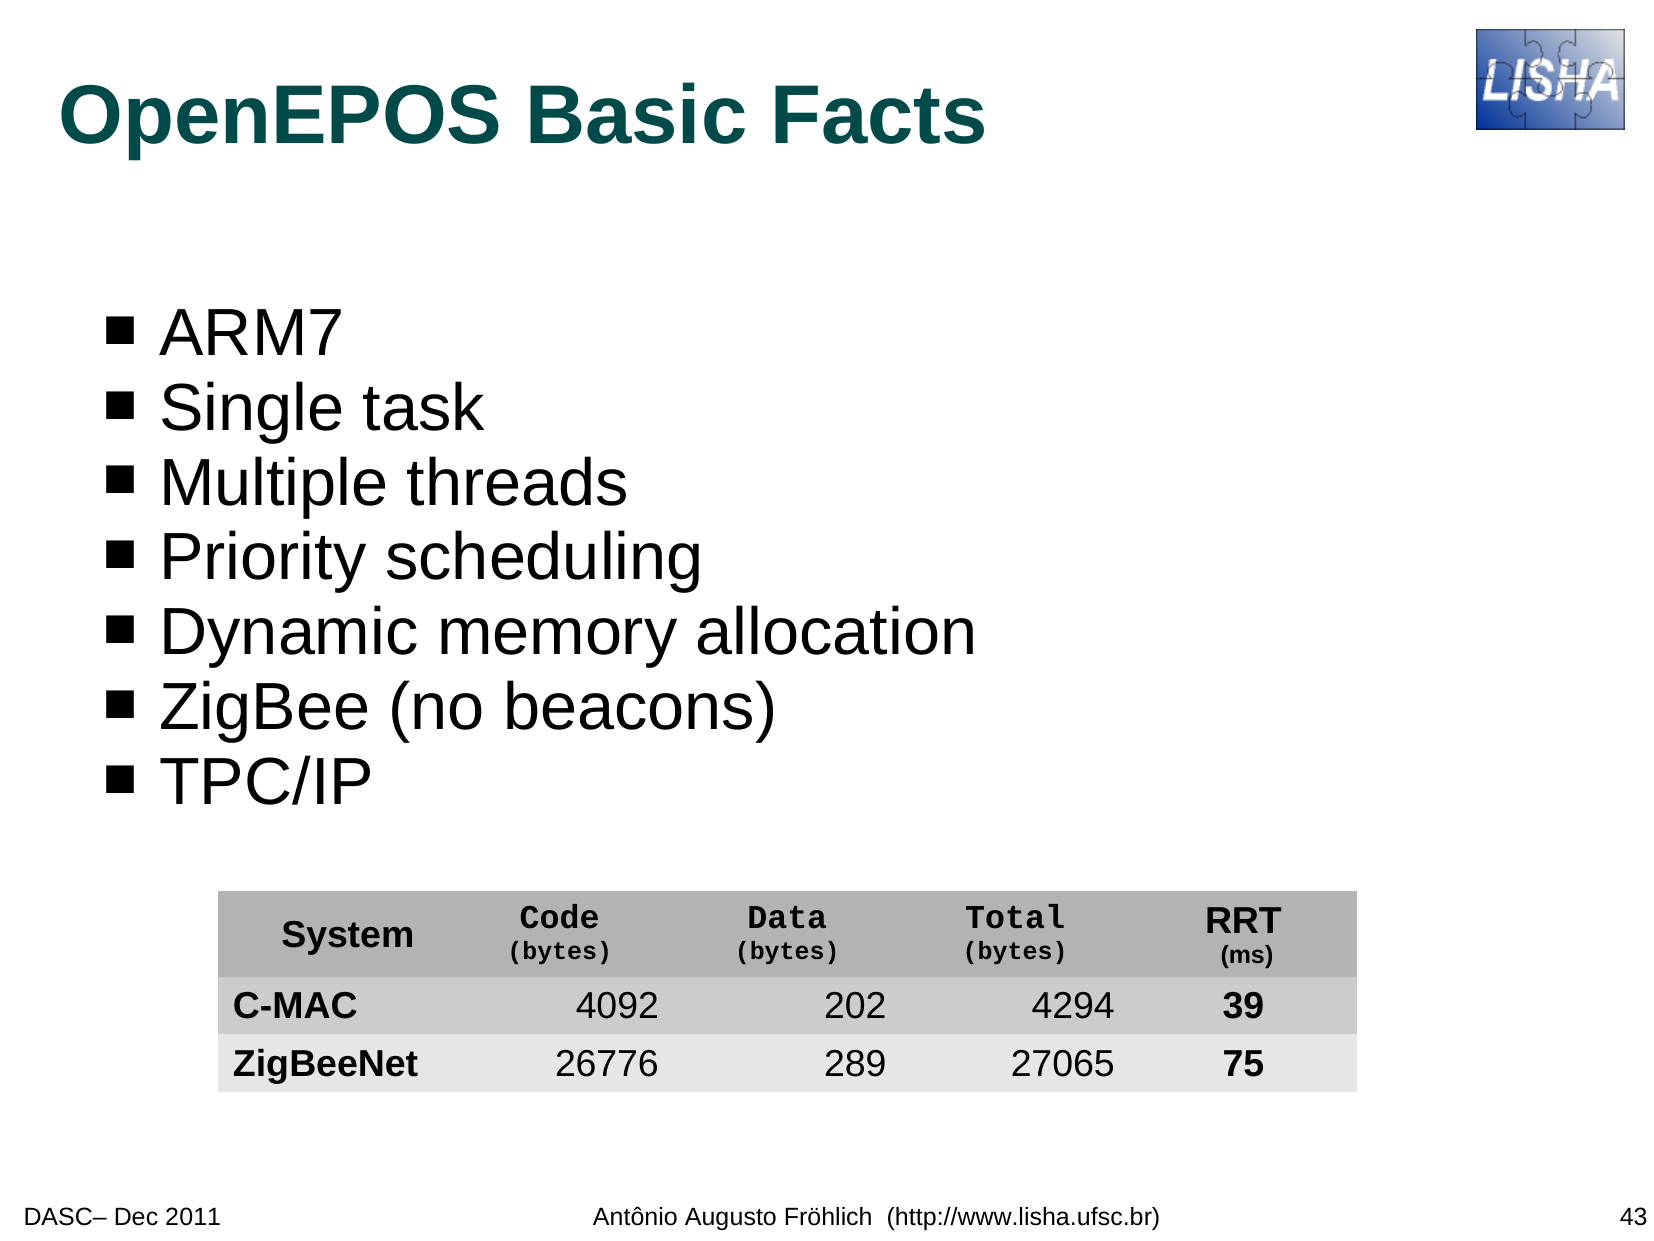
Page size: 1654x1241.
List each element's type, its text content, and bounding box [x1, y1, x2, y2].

title OpenEPOS Basic Facts [58, 11, 1463, 219]
table_cell 39 [1129, 977, 1357, 1034]
table_cell 4092 [446, 977, 674, 1034]
table_cell 4294 [901, 977, 1129, 1034]
table_cell ZigBeeNet [218, 1034, 446, 1092]
table_cell 75 [1129, 1034, 1357, 1092]
list ARM7 Single task Multiple threads Priority scheduling Dynamic memory allocation ZigBee (no beacons) TPC/IP [59, 295, 1595, 1182]
table_header Total (bytes) [901, 891, 1129, 977]
table_cell 289 [674, 1034, 901, 1092]
table_header Data (bytes) [674, 891, 901, 977]
table_cell C-MAC [218, 977, 446, 1034]
picture [1476, 29, 1625, 130]
table_cell 202 [674, 977, 901, 1034]
table_cell 27065 [901, 1034, 1129, 1092]
table_header Code (bytes) [446, 891, 674, 977]
table_cell 26776 [446, 1034, 674, 1092]
table_header System [218, 891, 446, 977]
table_header RRT (ms) [1129, 891, 1357, 977]
